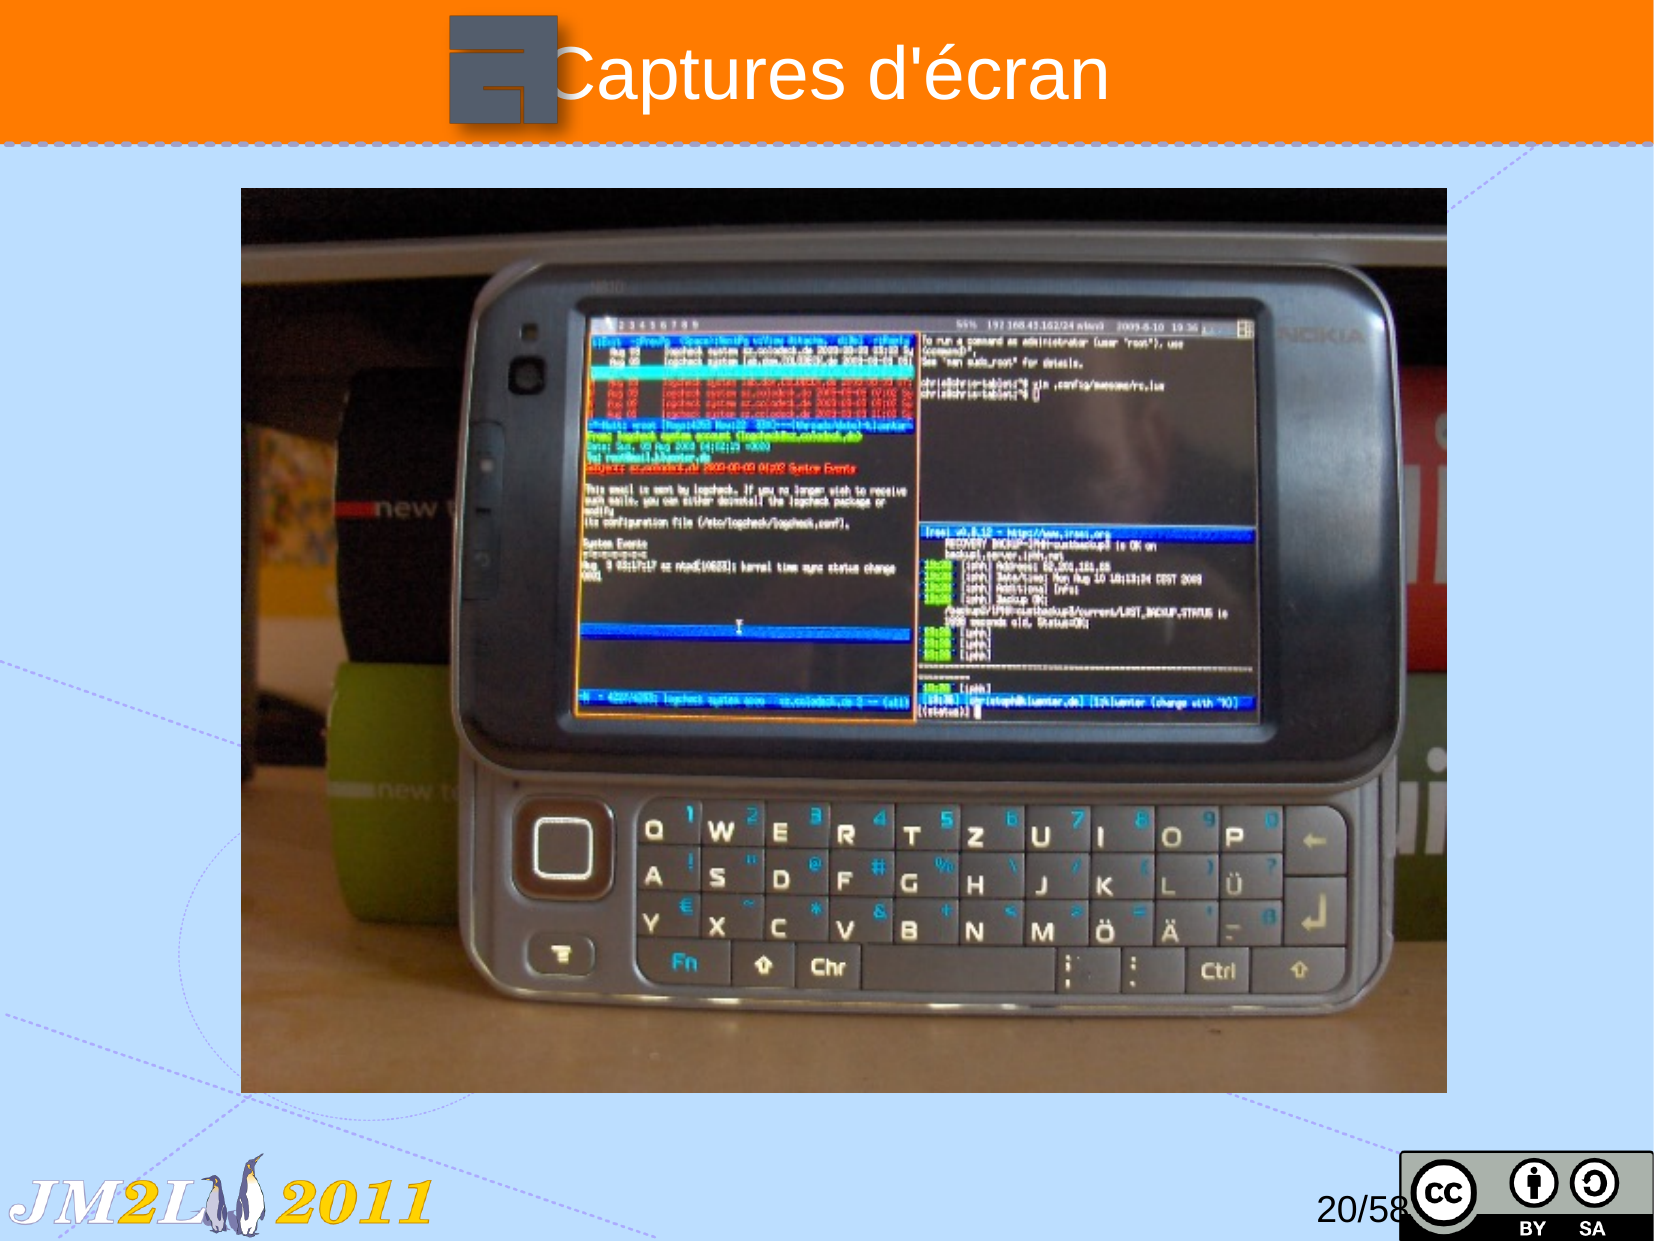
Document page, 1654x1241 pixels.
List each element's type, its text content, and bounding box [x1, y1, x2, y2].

picture [435, 1, 583, 144]
picture [0, 0, 1654, 1241]
title Captures d'écran [29, 0, 1625, 148]
